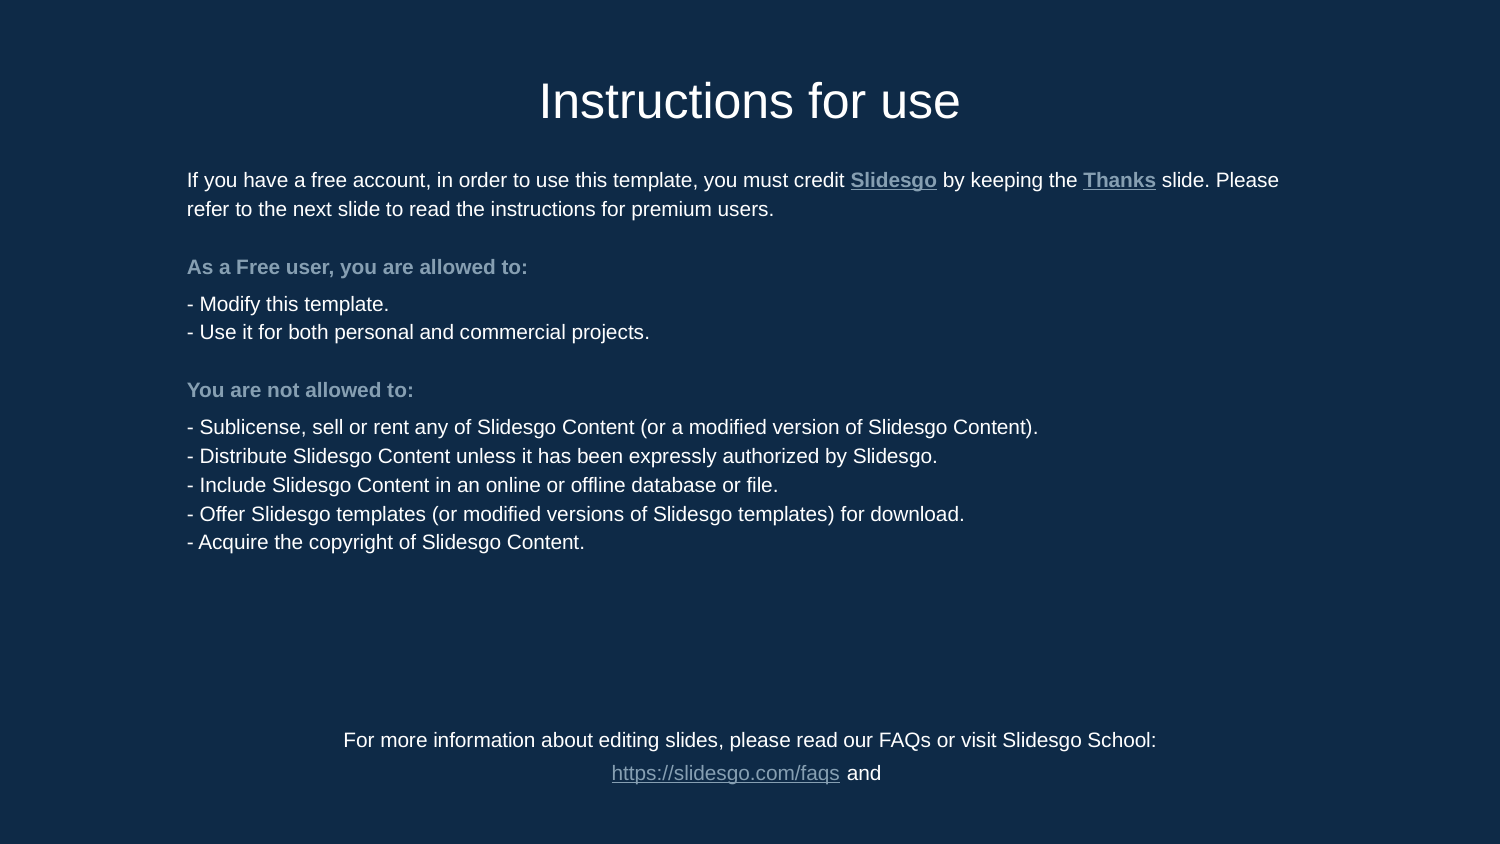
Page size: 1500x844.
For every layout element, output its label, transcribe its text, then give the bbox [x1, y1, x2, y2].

text_box If you have a free account, in order to use this template, you must credit Slidesgo by keeping the Thanks slide. Please refer to the next slide to read the instructions for premium users. As a Free user, you are allowed to: - Modify this template. - Use it for both personal and commercial projects. You are not allowed to: - Sublicense, sell or rent any of Slidesgo Content (or a modified version of Slidesgo Content). - Distribute Slidesgo Content unless it has been expressly authorized by Slidesgo. - Include Slidesgo Content in an online or offline database or file. - Offer Slidesgo templates (or modified versions of Slidesgo templates) for download. - Acquire the copyright of Slidesgo Content. [171, 148, 1328, 589]
title Instructions for use [171, 53, 1328, 133]
text_box For more information about editing slides, please read our FAQs or visit Slidesgo School: https://slidesgo.com/faqs and [171, 707, 1328, 780]
